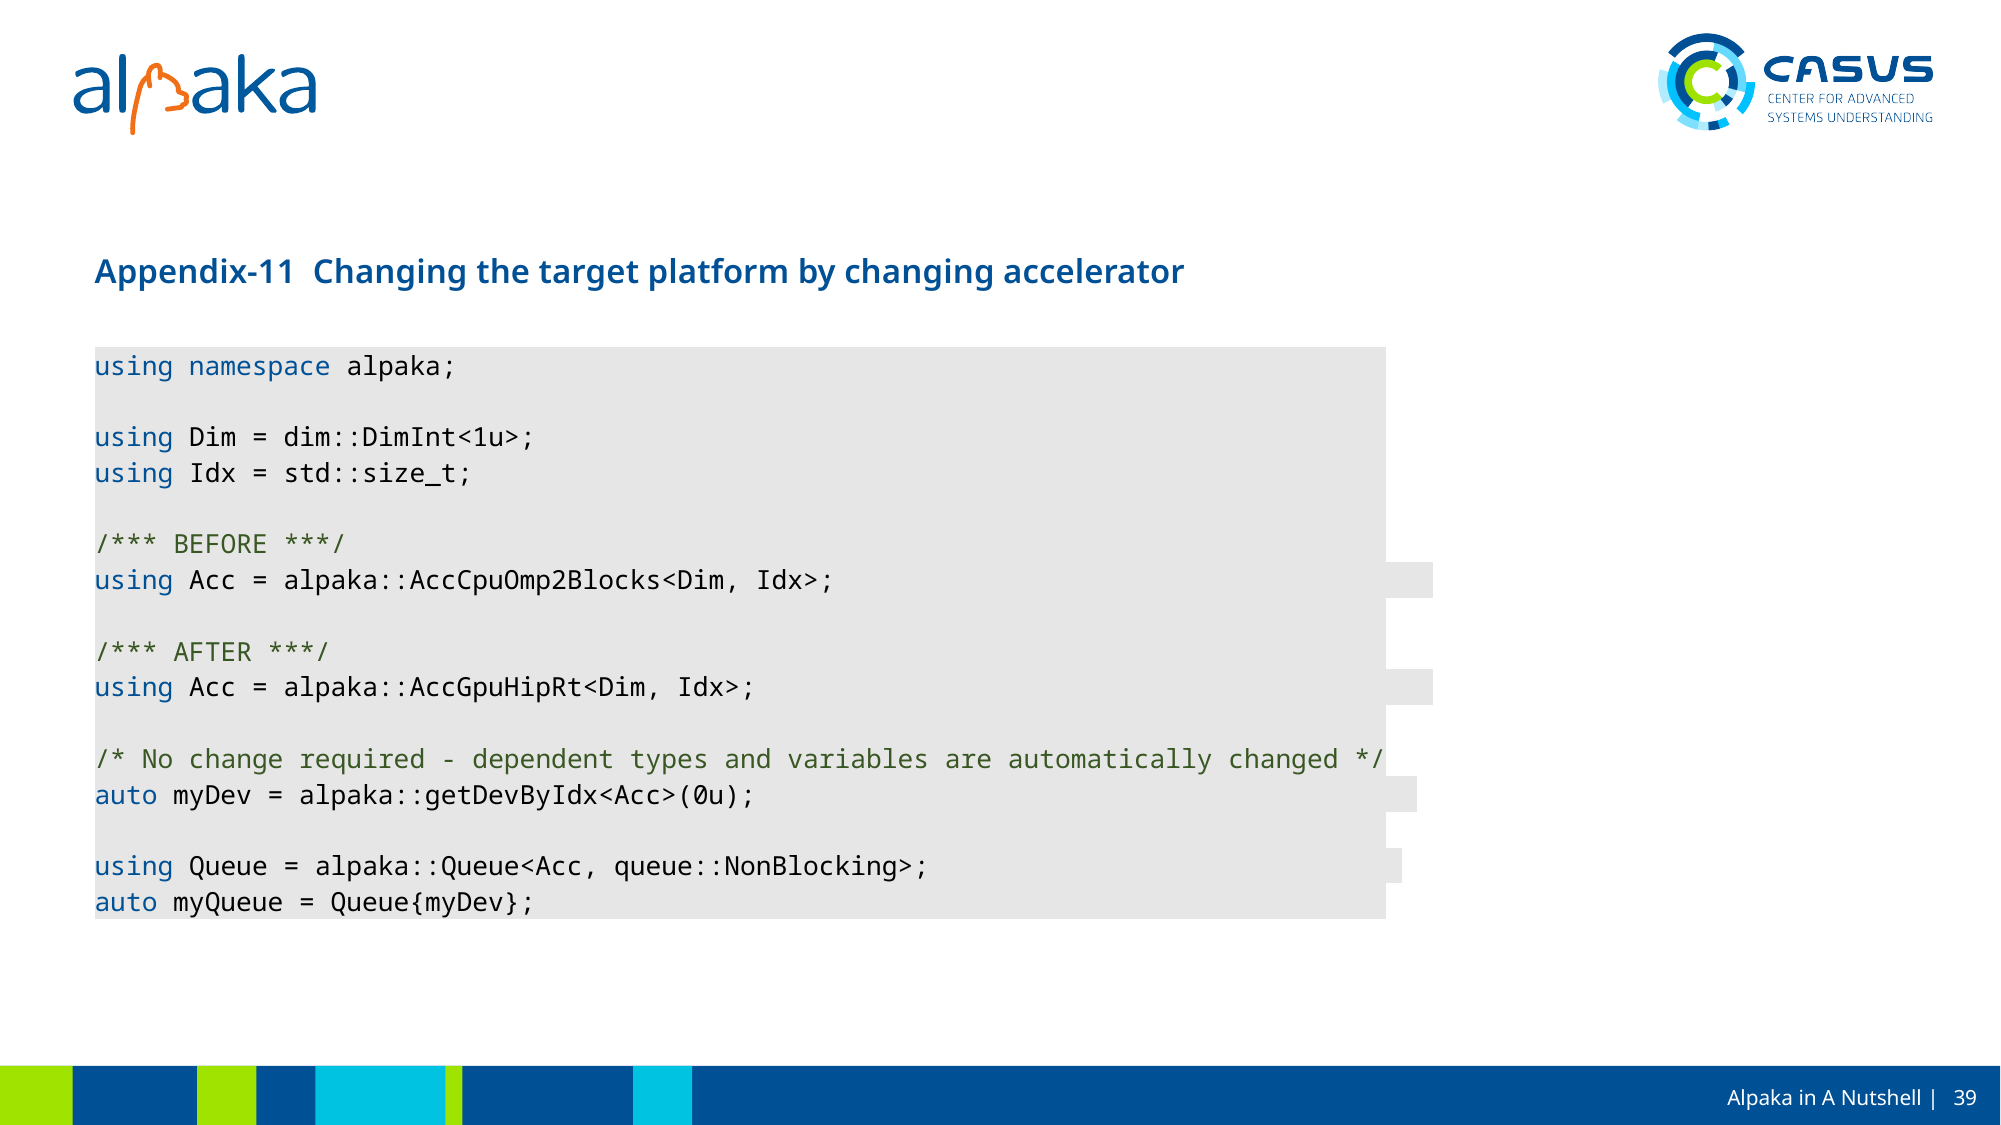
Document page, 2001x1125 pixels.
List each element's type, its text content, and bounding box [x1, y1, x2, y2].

picture [1658, 33, 1933, 131]
picture [72, 53, 317, 136]
list Appendix-11 Changing the target platform by changing accelerator using namespace alpaka; using Dim = dim::DimInt<1u>; using Idx = std::size_t; /*** BEFORE ***/ using Acc = alpaka::AccCpuOmp2Blocks<Dim, Idx>; /*** AFTER ***/ using Acc = alpaka::AccGpuHipRt<Dim, Idx>; /* No change required - dependent types and variables are automatically changed */ auto myDev = alpaka::getDevByIdx<Acc>(0u); using Queue = alpaka::Queue<Acc, queue::NonBlocking>; auto myQueue = Queue{myDev}; [94, 248, 1642, 934]
